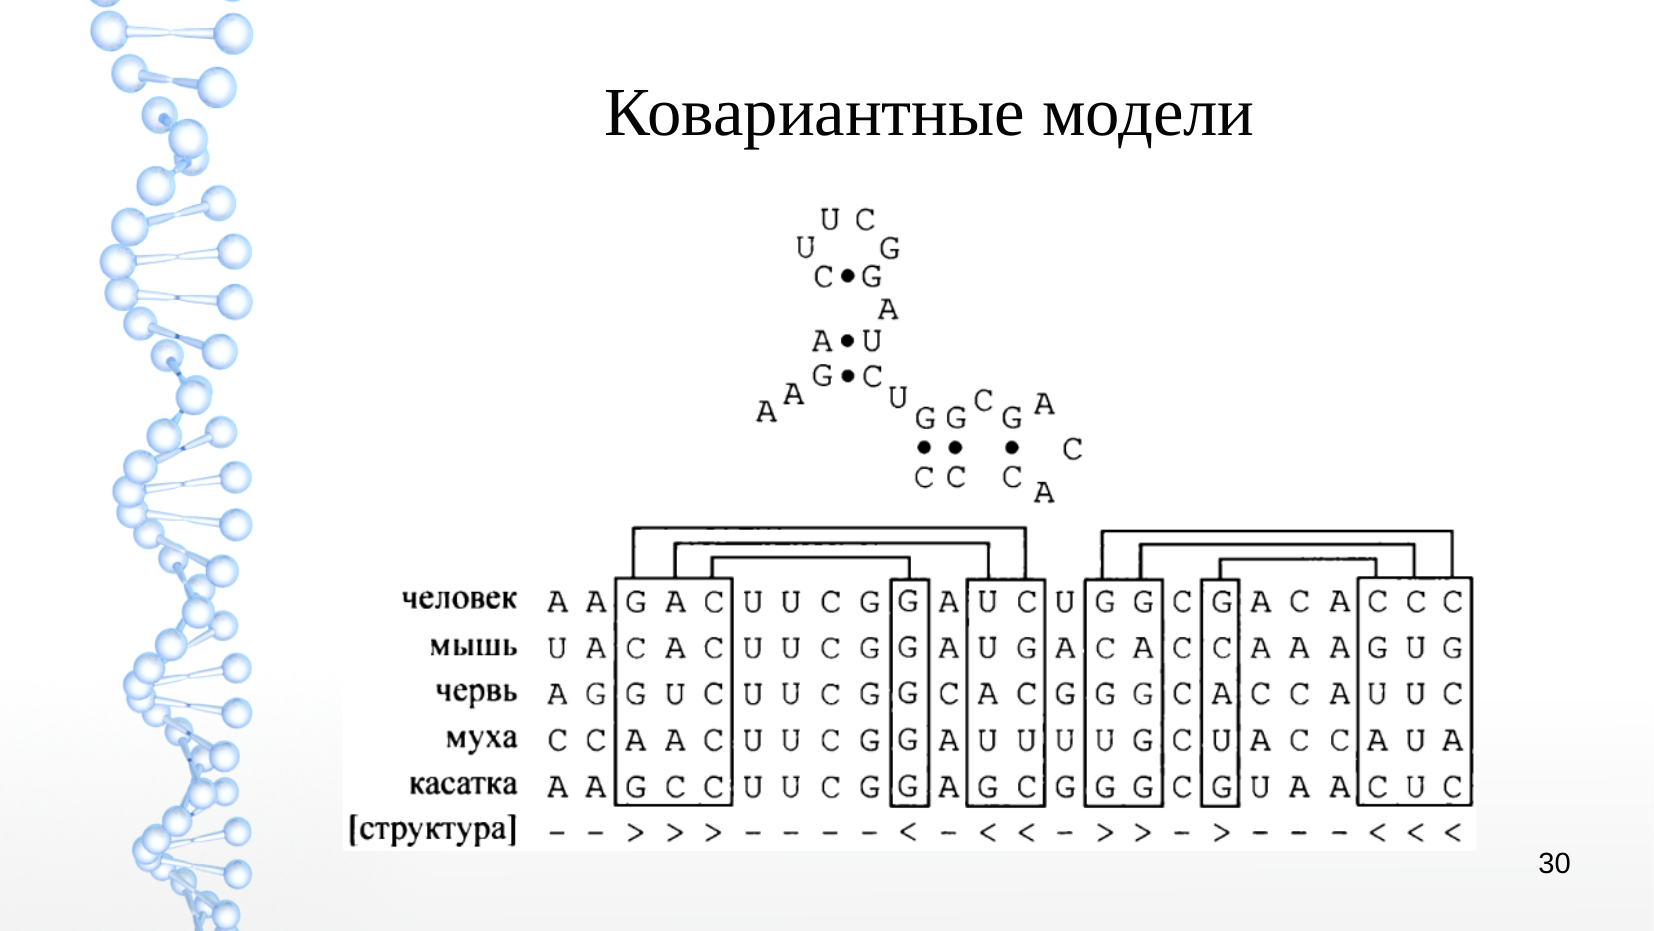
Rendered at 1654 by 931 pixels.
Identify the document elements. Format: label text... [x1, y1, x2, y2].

picture [0, 0, 1654, 931]
title Ковариантные модели [265, 35, 1595, 189]
